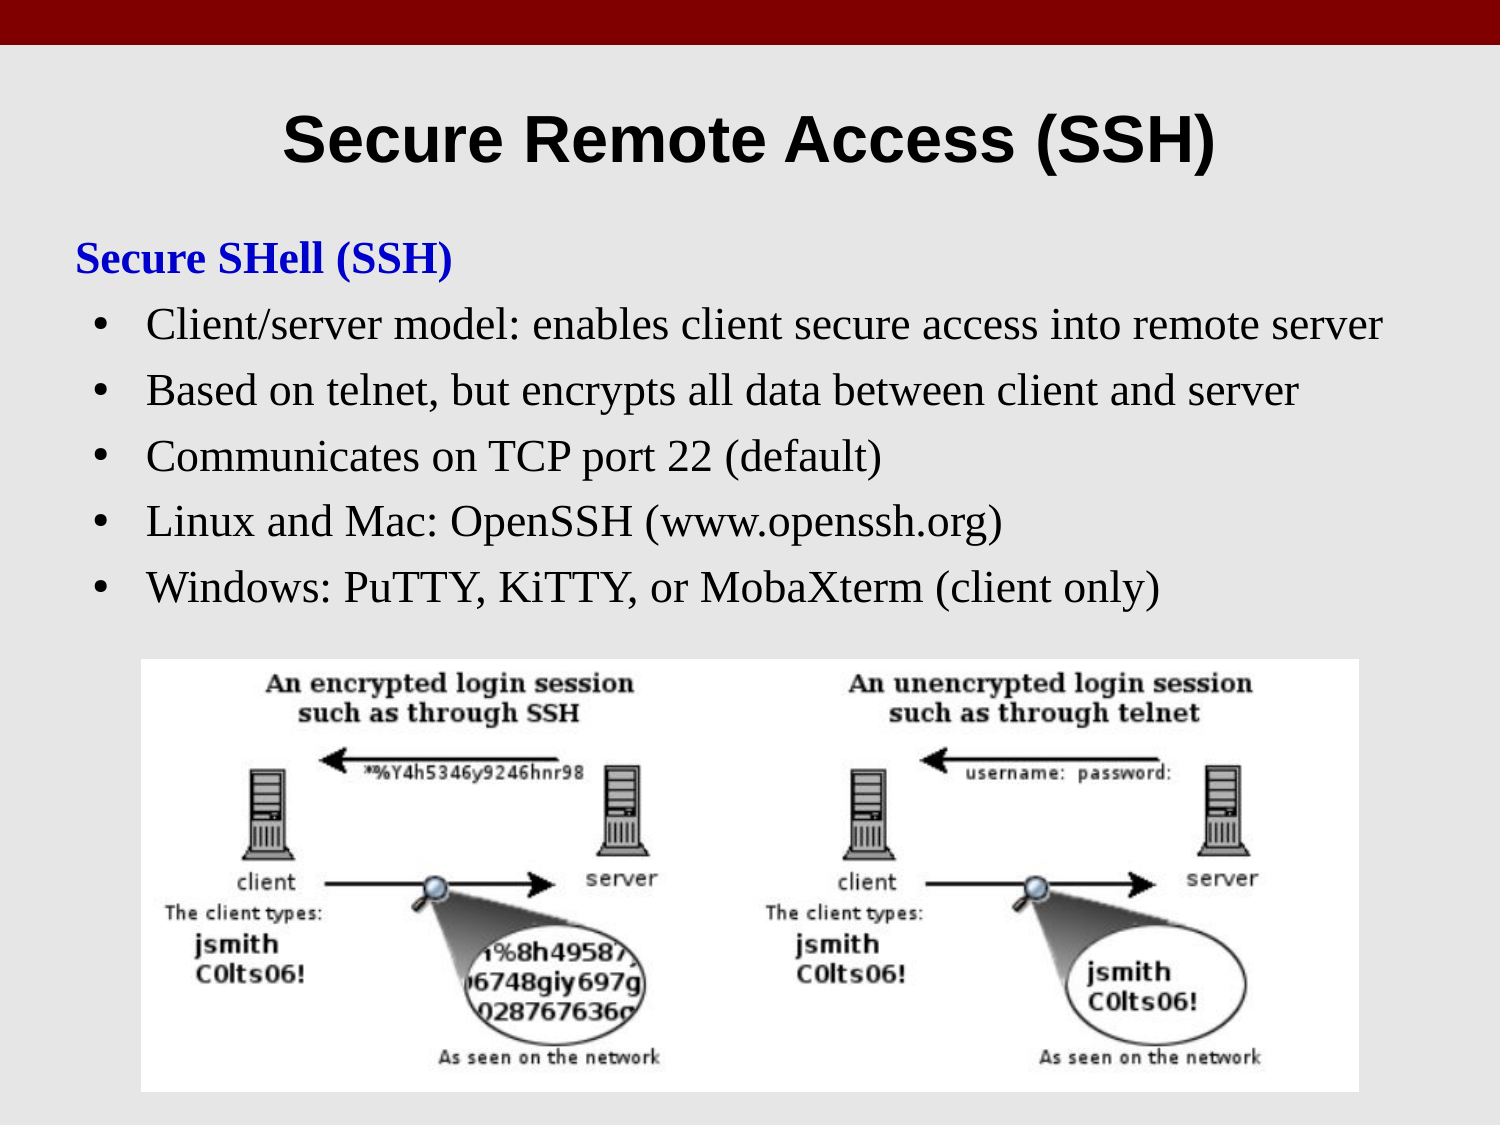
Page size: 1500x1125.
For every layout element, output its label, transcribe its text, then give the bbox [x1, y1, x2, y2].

list Secure SHell (SSH) Client/server model: enables client secure access into remote server Based on telnet, but encrypts all data between client and server Communicates on TCP port 22 (default) Linux and Mac: OpenSSH (www.openssh.org) Windows: PuTTY, KiTTY, or MobaXterm (client only) [75, 233, 1425, 1096]
title Secure Remote Access (SSH) [75, 45, 1425, 233]
picture [141, 659, 1359, 1092]
